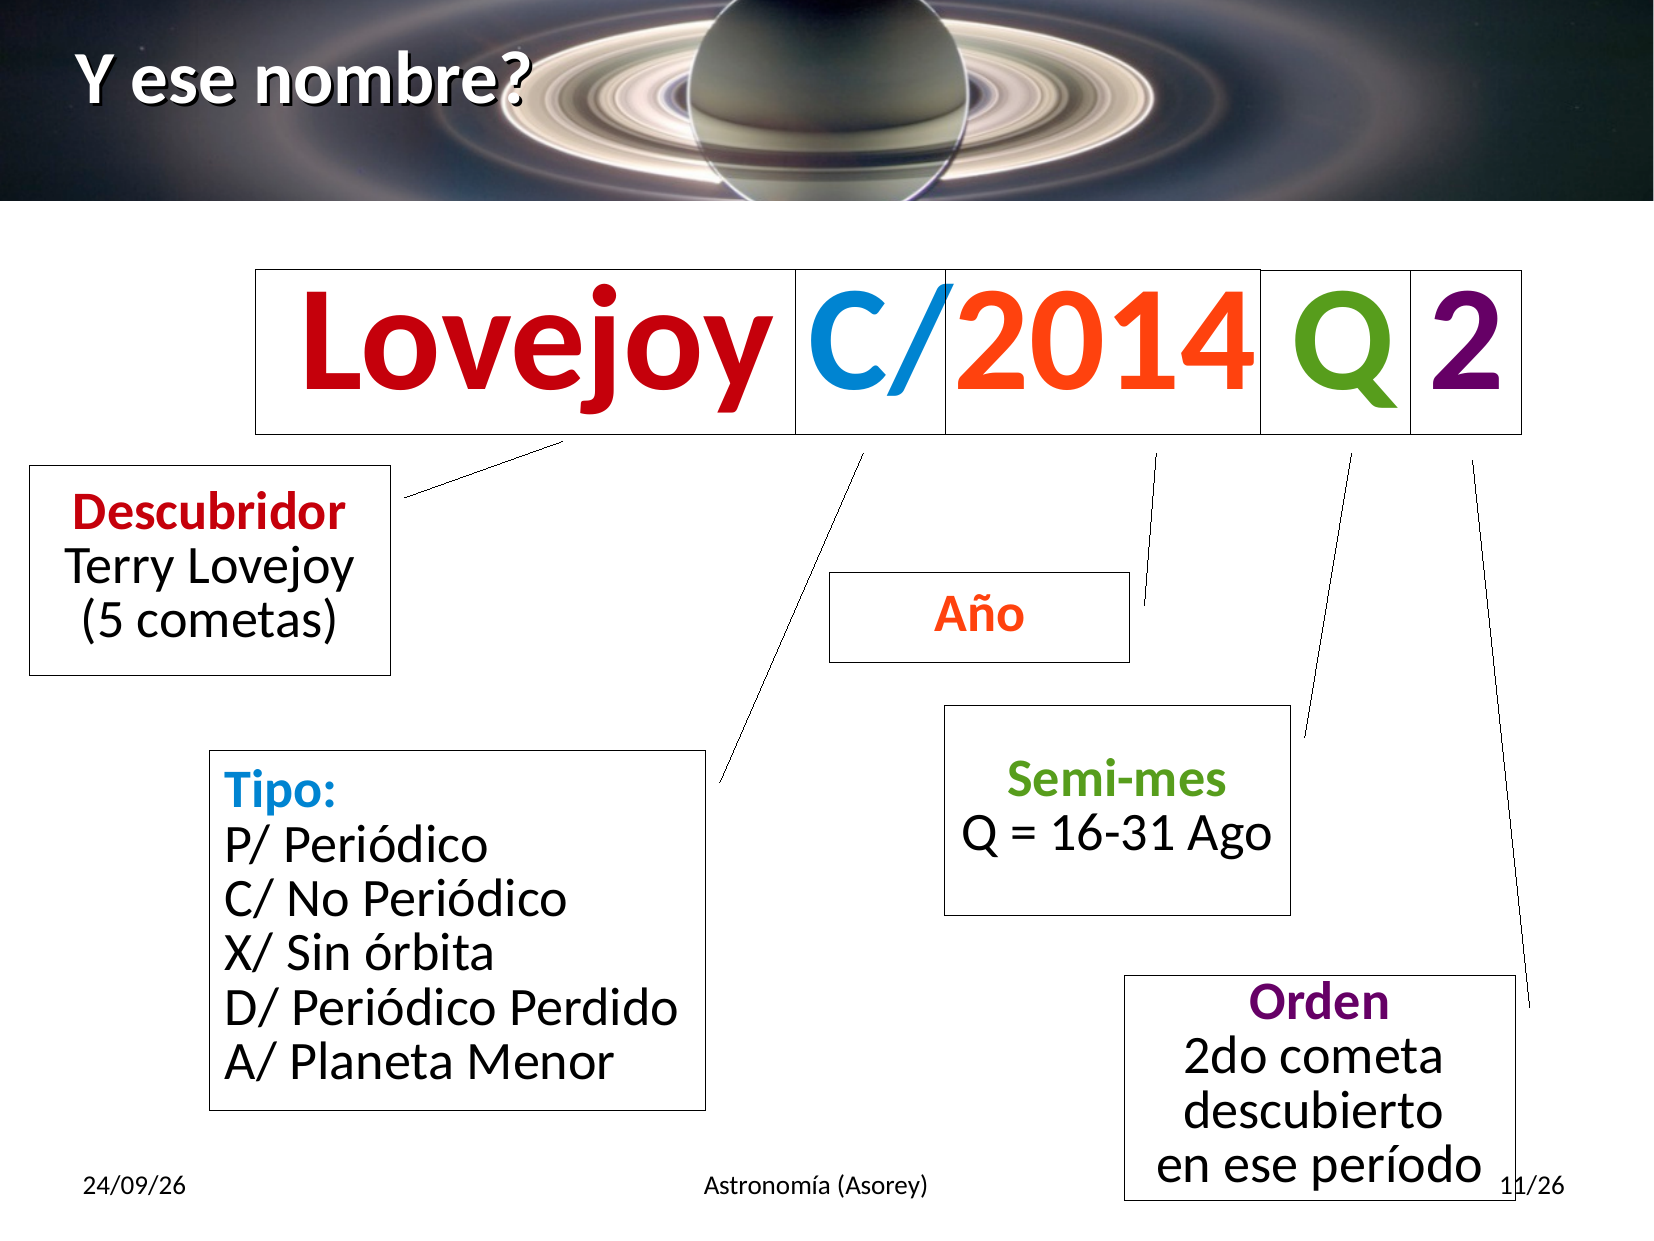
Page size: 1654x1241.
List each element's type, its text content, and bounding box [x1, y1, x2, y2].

text_box Descubridor Terry Lovejoy (5 cometas) [30, 465, 390, 675]
text_box Lovejoy C/2014 Q 2 [796, 270, 945, 434]
text_box Lovejoy C/2014 Q 2 [1261, 271, 1410, 434]
text_box Tipo: P/ Periódico C/ No Periódico X/ Sin órbita D/ Periódico Perdido A/ Planeta Menor [210, 750, 705, 1110]
text_box Lovejoy C/2014 Q 2 [946, 270, 1260, 434]
text_box Lovejoy C/2014 Q 2 [1411, 271, 1521, 434]
text_box Año [830, 573, 1130, 663]
text_box Orden 2do cometa descubierto en ese período [1125, 975, 1515, 1200]
title Y ese nombre? [75, 19, 1564, 151]
text_box Semi-mes Q = 16-31 Ago [945, 705, 1290, 915]
picture [0, 0, 1654, 201]
text_box Lovejoy C/2014 Q 2 [285, 270, 795, 434]
